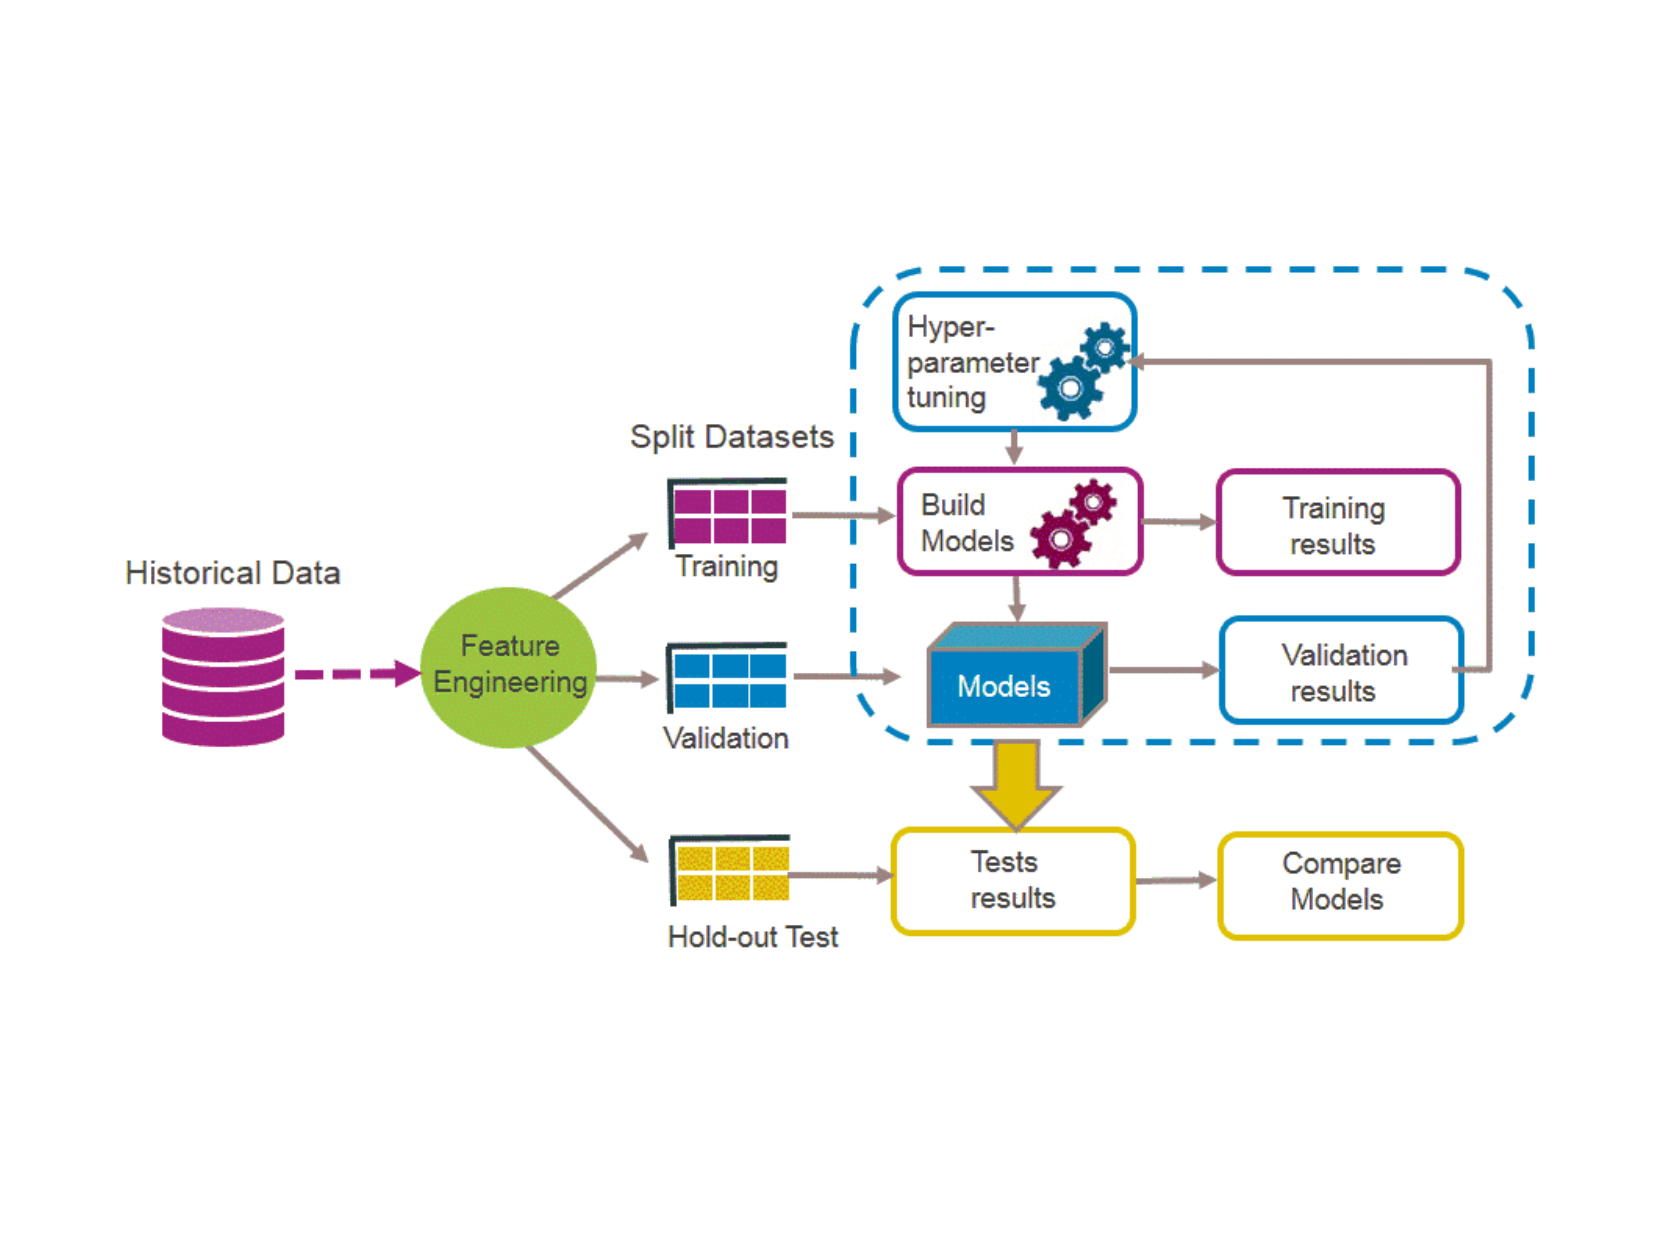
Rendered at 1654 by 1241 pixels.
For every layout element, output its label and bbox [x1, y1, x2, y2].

picture [125, 265, 1546, 985]
